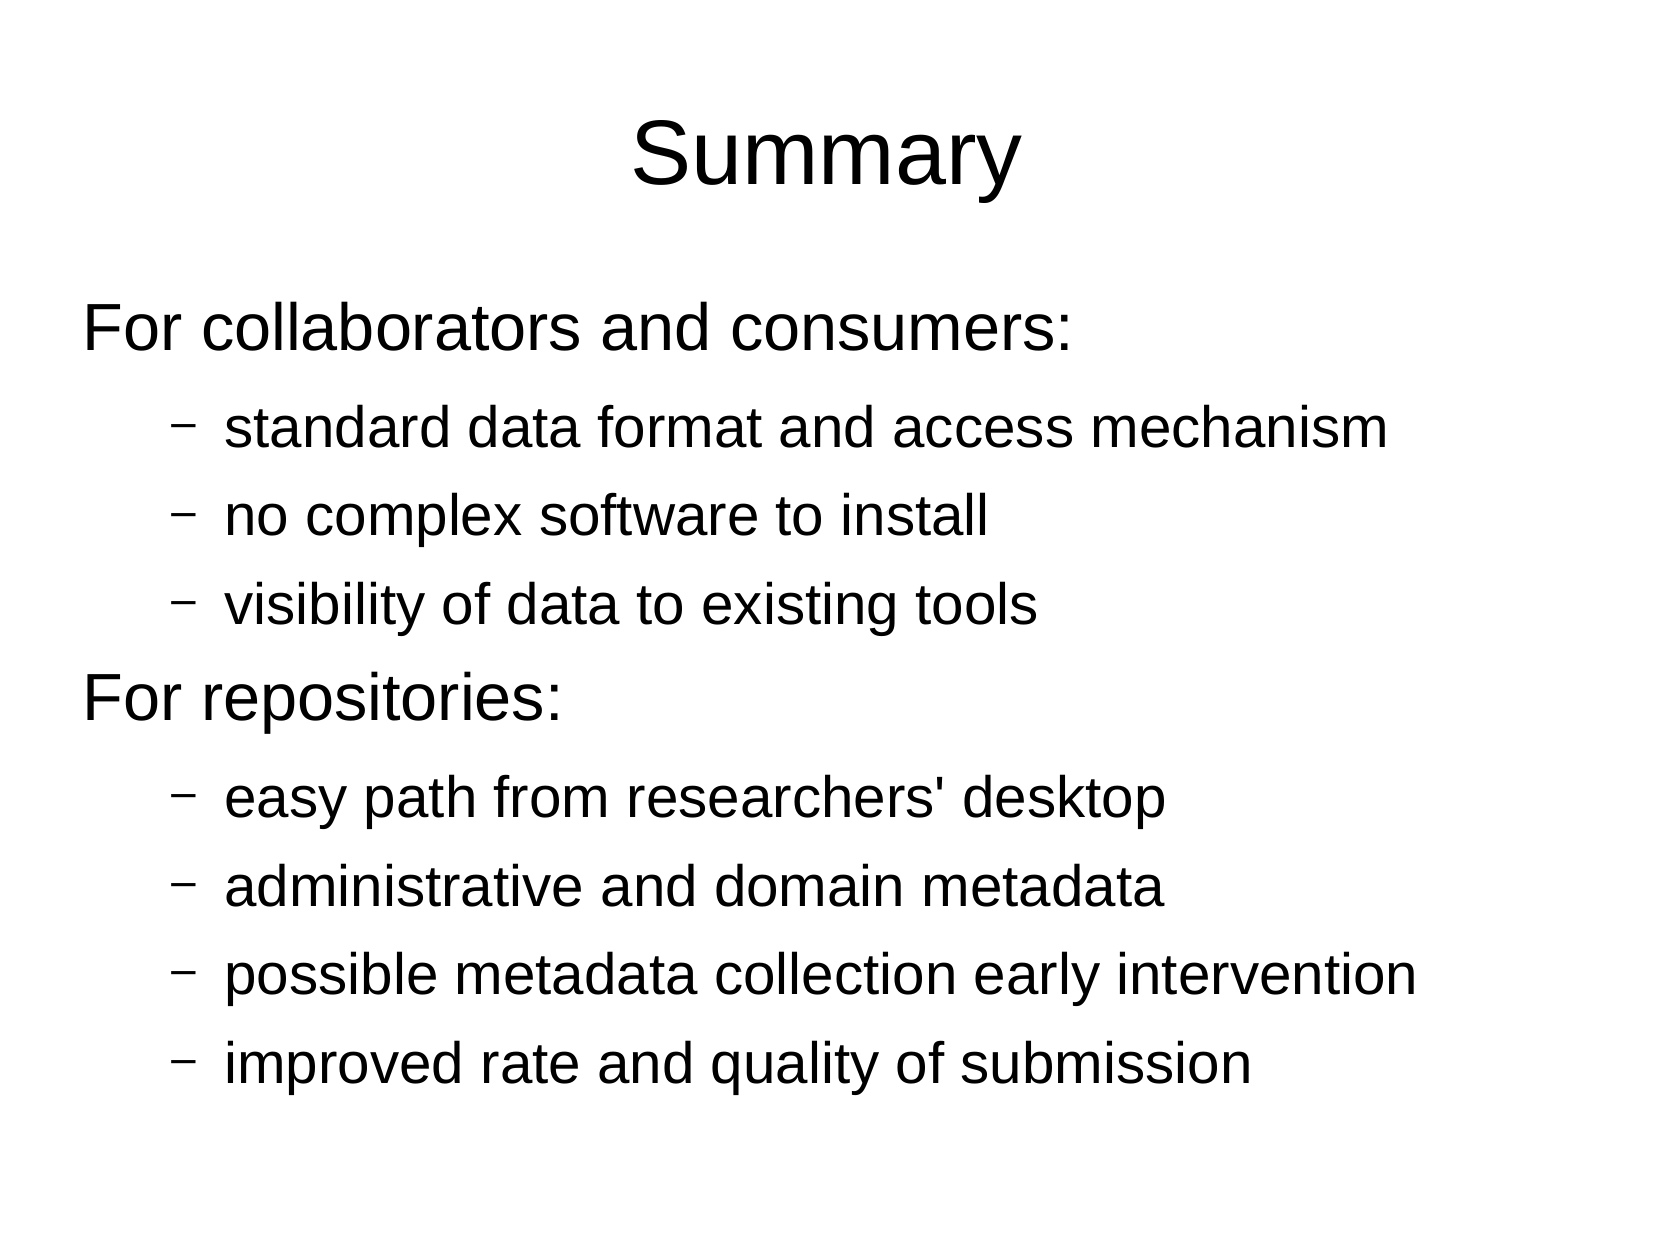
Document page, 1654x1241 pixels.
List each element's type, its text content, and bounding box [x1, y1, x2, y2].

title Summary [82, 49, 1571, 257]
list For collaborators and consumers: standard data format and access mechanism no complex software to install visibility of data to existing tools For repositories: easy path from researchers' desktop administrative and domain metadata possible metadata collection early intervention improved rate and quality of submission [82, 290, 1571, 1096]
